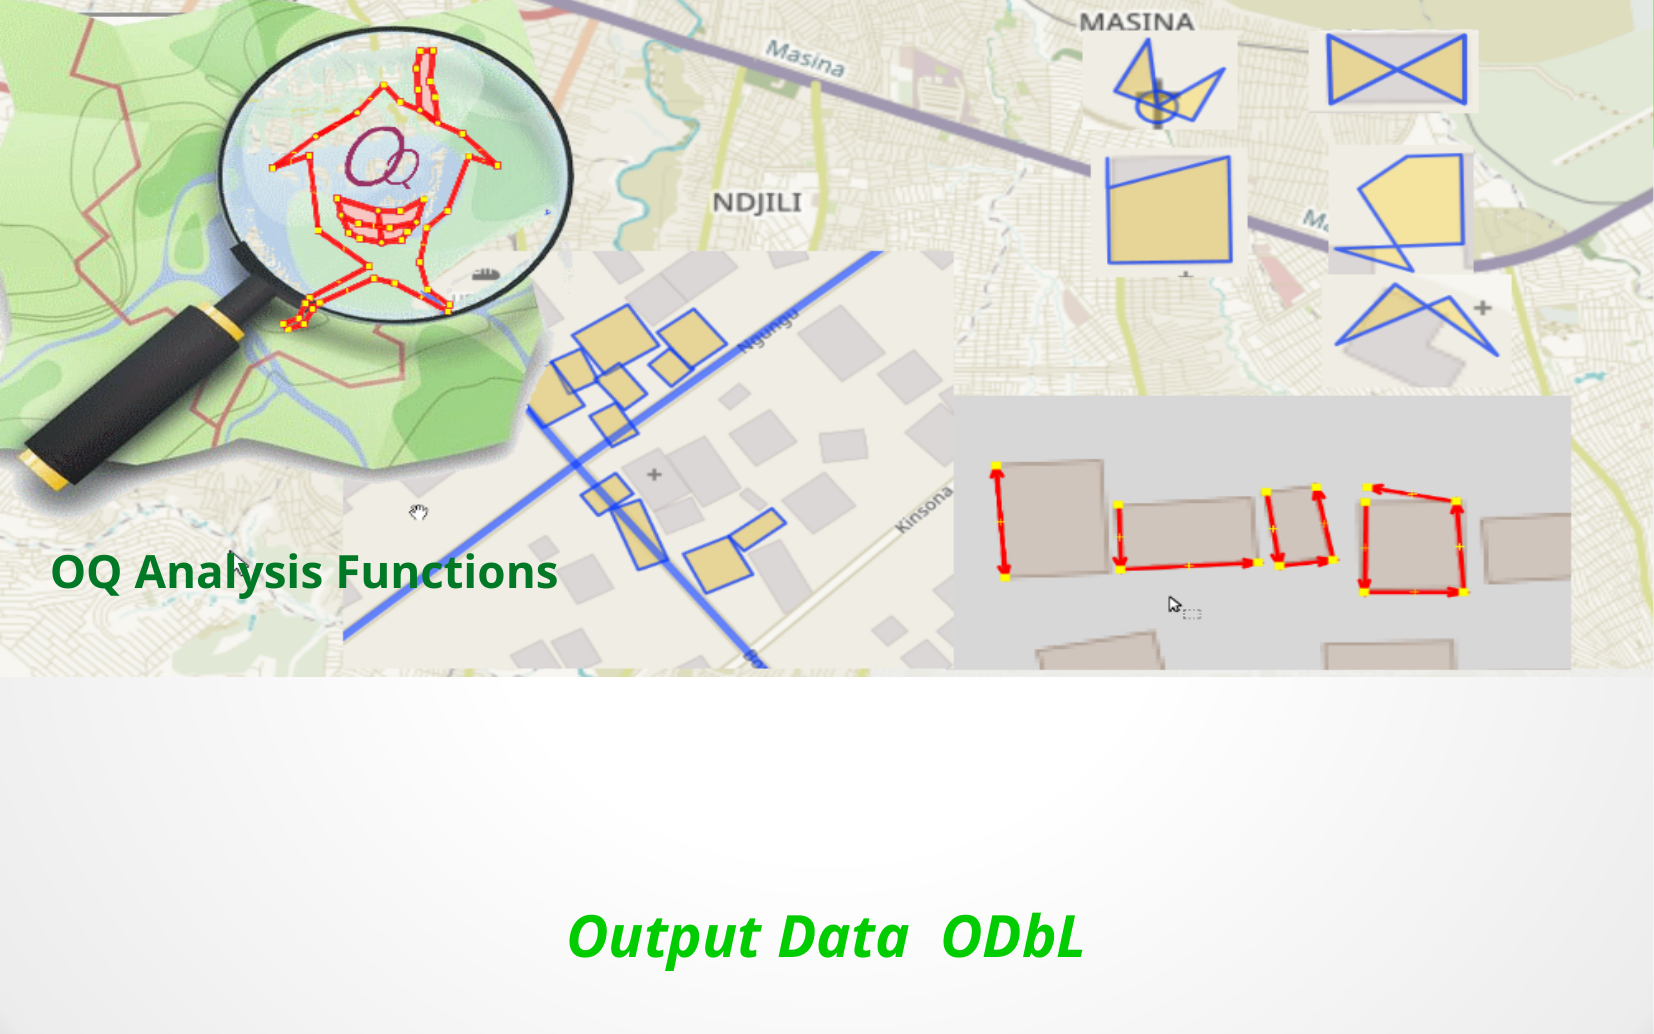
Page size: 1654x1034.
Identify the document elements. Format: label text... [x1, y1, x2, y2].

title Output Data ODbL [82, 875, 1571, 994]
title OQ Analysis Functions [8, 511, 600, 630]
picture [0, 0, 1654, 1034]
